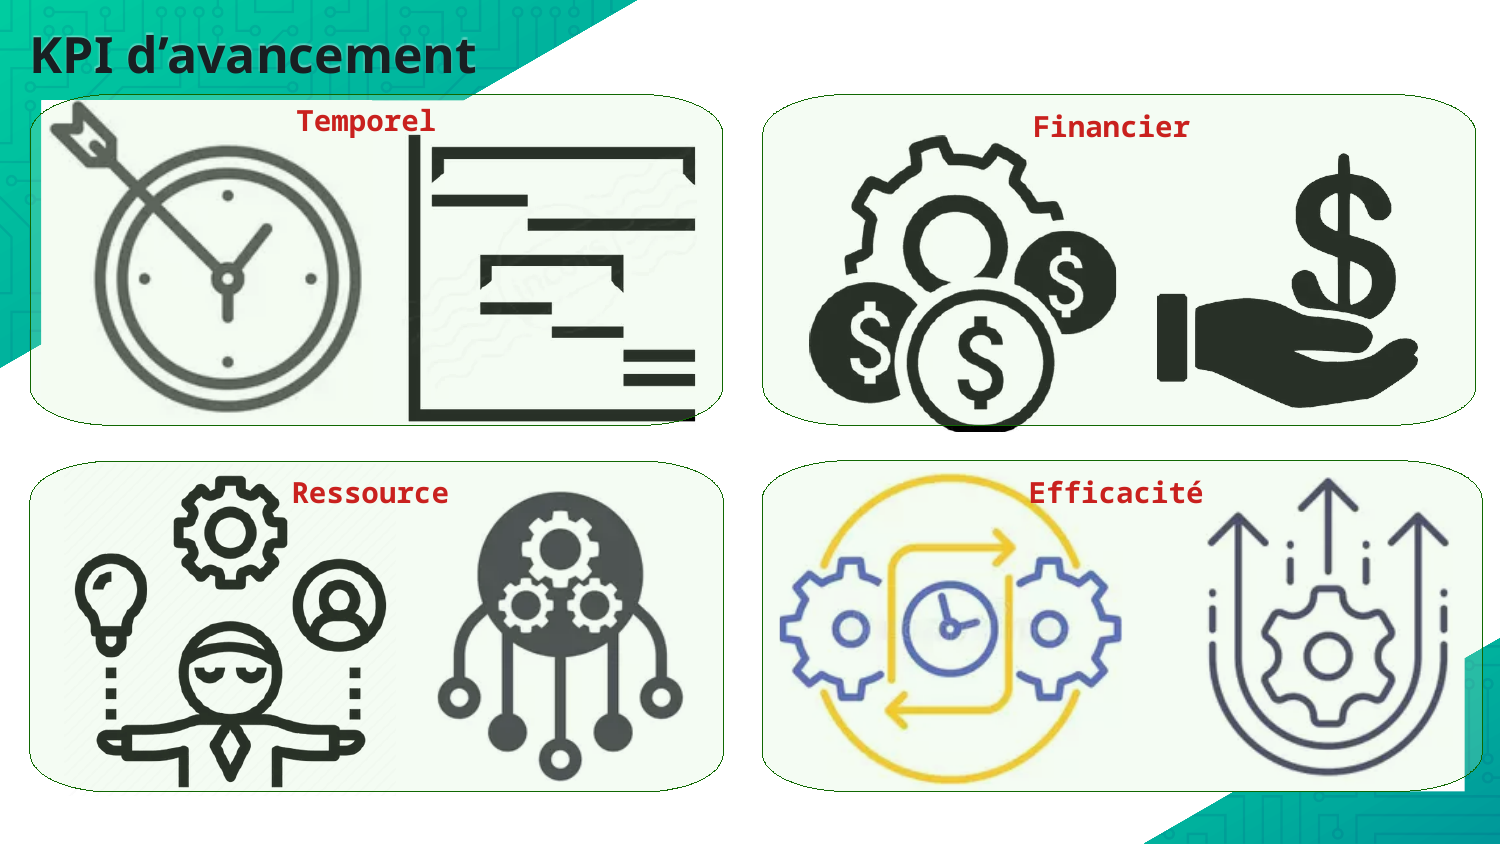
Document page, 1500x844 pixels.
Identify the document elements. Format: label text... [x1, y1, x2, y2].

text_box [762, 154, 1476, 426]
picture [779, 777, 834, 792]
text_box [762, 486, 1483, 792]
picture [64, 785, 396, 796]
text_box [812, 460, 1432, 464]
text_box [811, 94, 1427, 98]
picture [41, 407, 61, 418]
text_box Financier [746, 98, 1477, 154]
picture [809, 422, 1117, 432]
text_box [29, 472, 724, 792]
text_box Temporel [11, 92, 721, 200]
picture [651, 416, 697, 426]
text_box [30, 125, 723, 426]
text_box Efficacité [755, 464, 1477, 515]
title KPI d’avancement [29, 29, 1249, 88]
text_box Ressource [23, 464, 718, 515]
